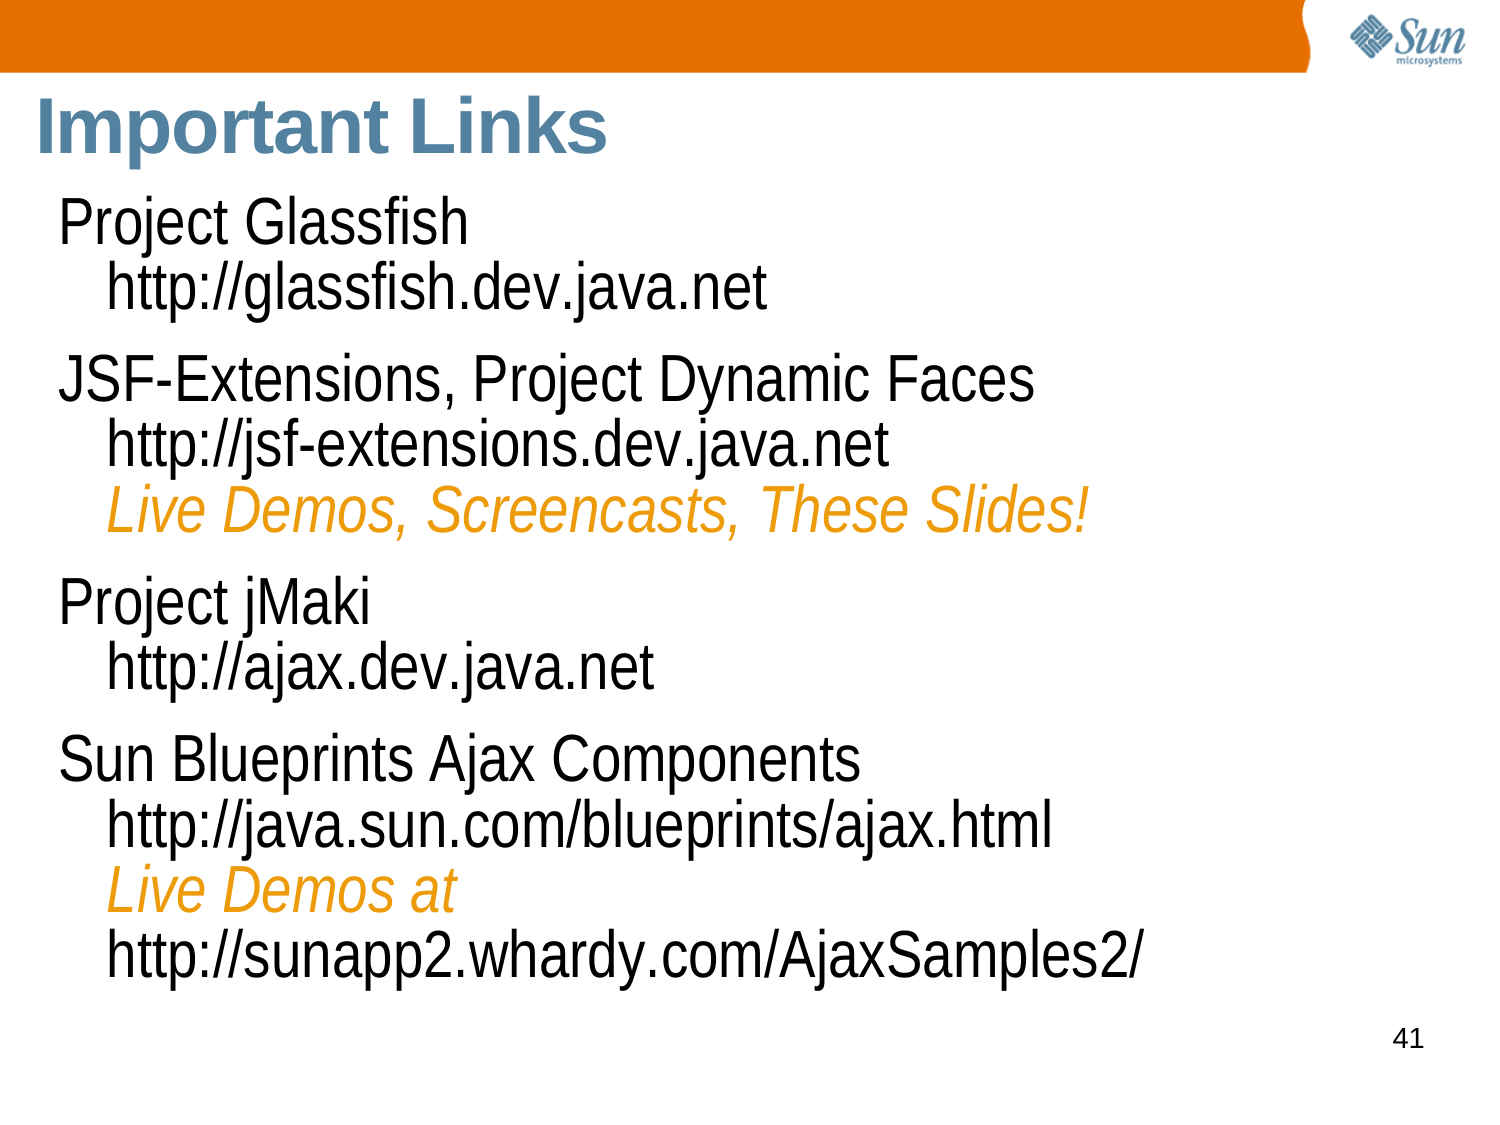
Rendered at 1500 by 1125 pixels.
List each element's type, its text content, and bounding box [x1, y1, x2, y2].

list Project Glassfish http://glassfish.dev.java.net JSF-Extensions, Project Dynamic Faces http://jsf-extensions.dev.java.net Live Demos, Screencasts, These Slides! Project jMaki http://ajax.dev.java.net Sun Blueprints Ajax Components http://java.sun.com/blueprints/ajax.html Live Demos at http://sunapp2.whardy.com/AjaxSamples2/ [39, 191, 1376, 1005]
title Important Links [35, 90, 1398, 195]
picture [0, 0, 1500, 75]
